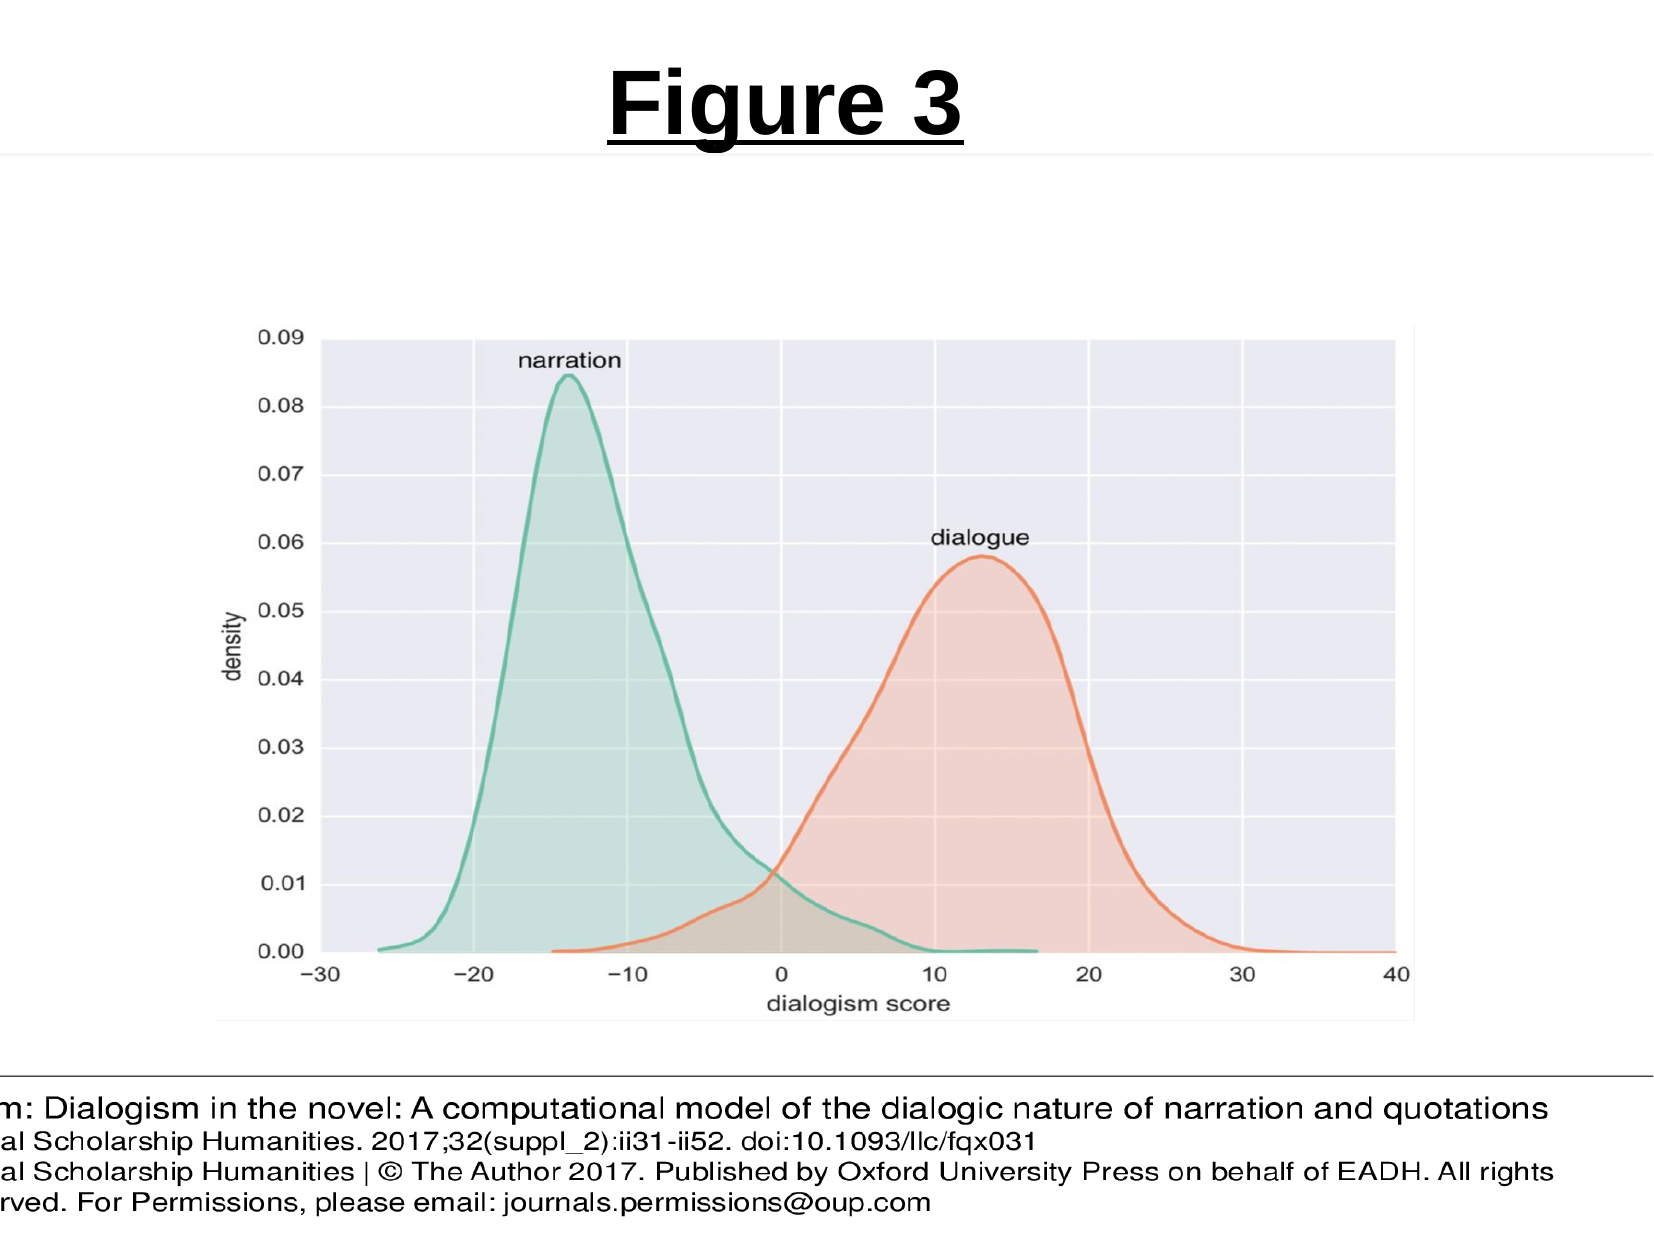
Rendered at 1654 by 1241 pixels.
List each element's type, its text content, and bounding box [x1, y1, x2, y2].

title Figure 3 [377, 5, 1193, 153]
picture [0, 153, 1654, 1241]
